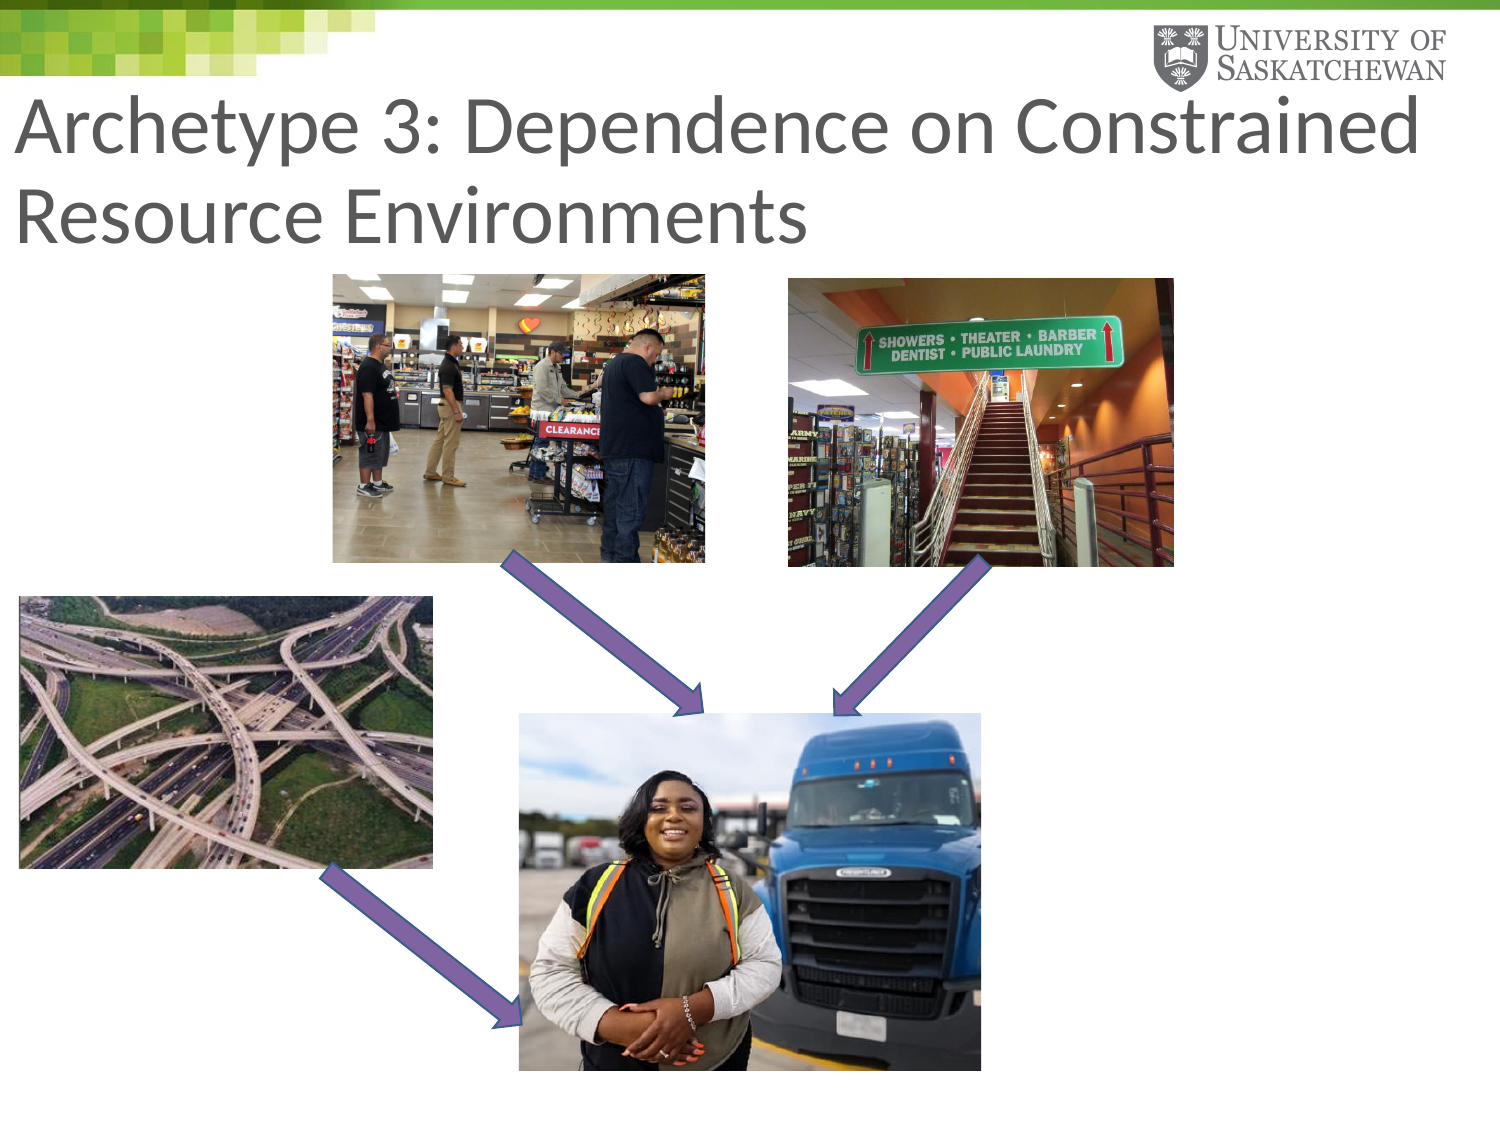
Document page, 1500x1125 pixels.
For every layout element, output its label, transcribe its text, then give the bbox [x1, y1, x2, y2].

title Archetype 3: Dependence on Constrained Resource Environments [0, 108, 1500, 235]
text_box [319, 862, 522, 1028]
picture [18, 596, 433, 869]
picture [107, 235, 121, 239]
picture [518, 713, 982, 1071]
picture [0, 0, 1500, 108]
picture [0, 235, 1500, 567]
picture [784, 235, 798, 239]
text_box [501, 550, 703, 716]
text_box [834, 554, 991, 716]
